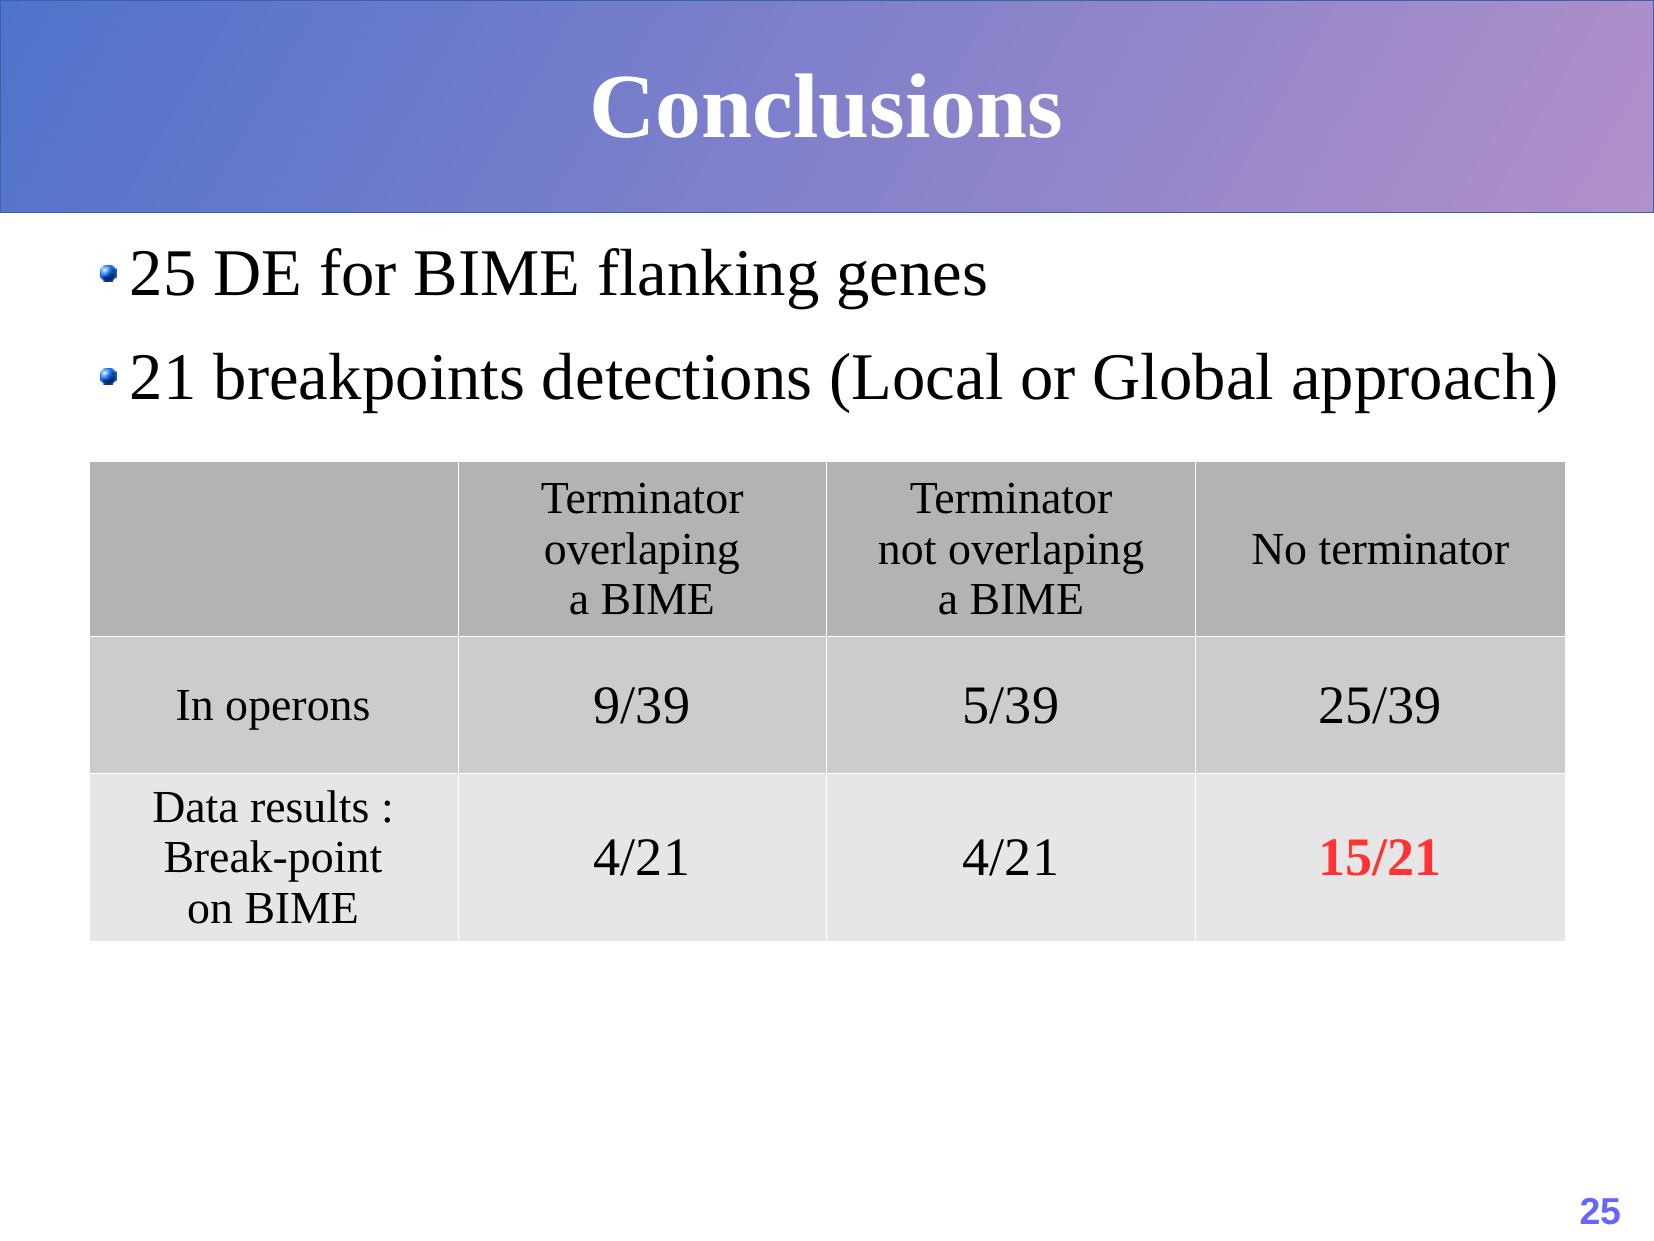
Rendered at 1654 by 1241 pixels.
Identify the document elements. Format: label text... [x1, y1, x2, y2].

title Conclusions [82, 23, 1571, 189]
list 25 DE for BIME flanking genes 21 breakpoints detections (Local or Global approach) [82, 236, 1571, 1158]
table_cell 25/39 [1196, 637, 1565, 773]
table_header [90, 462, 458, 636]
table_cell 4/21 [459, 774, 826, 941]
table_header Terminator overlaping a BIME [459, 462, 826, 636]
table_cell 4/21 [827, 774, 1195, 941]
table_cell 5/39 [827, 637, 1195, 773]
text_box 25 [1564, 1183, 1642, 1241]
table_header Terminator not overlaping a BIME [827, 462, 1195, 636]
table_cell 15/21 [1196, 774, 1565, 941]
table_cell Data results : Break-point on BIME [90, 774, 458, 941]
table_cell 9/39 [459, 637, 826, 773]
table_header No terminator [1196, 462, 1565, 636]
table_cell In operons [90, 637, 458, 773]
